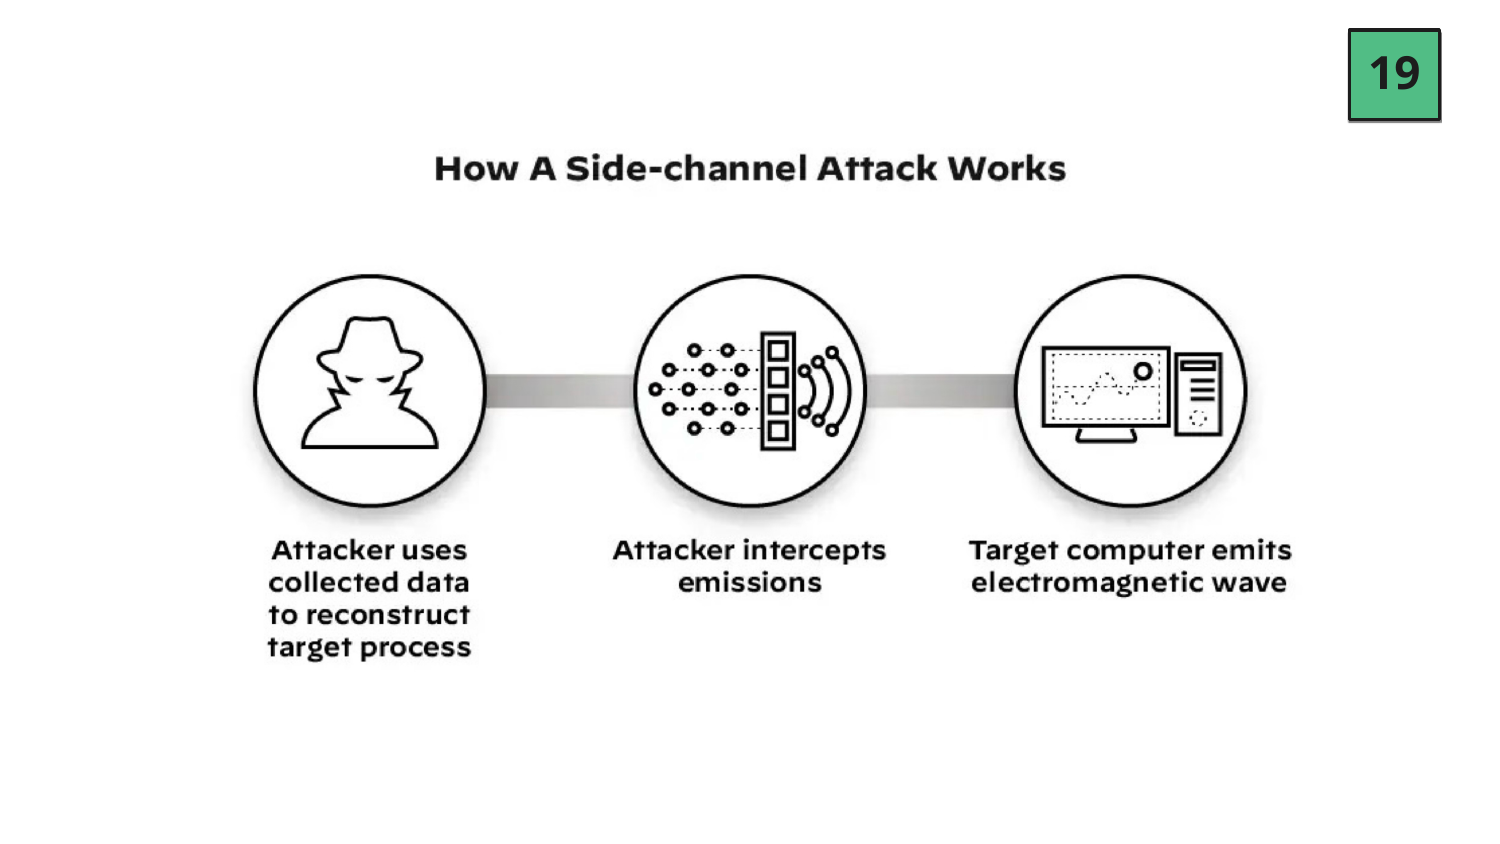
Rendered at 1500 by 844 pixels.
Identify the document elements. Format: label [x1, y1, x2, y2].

picture [167, 94, 1333, 750]
